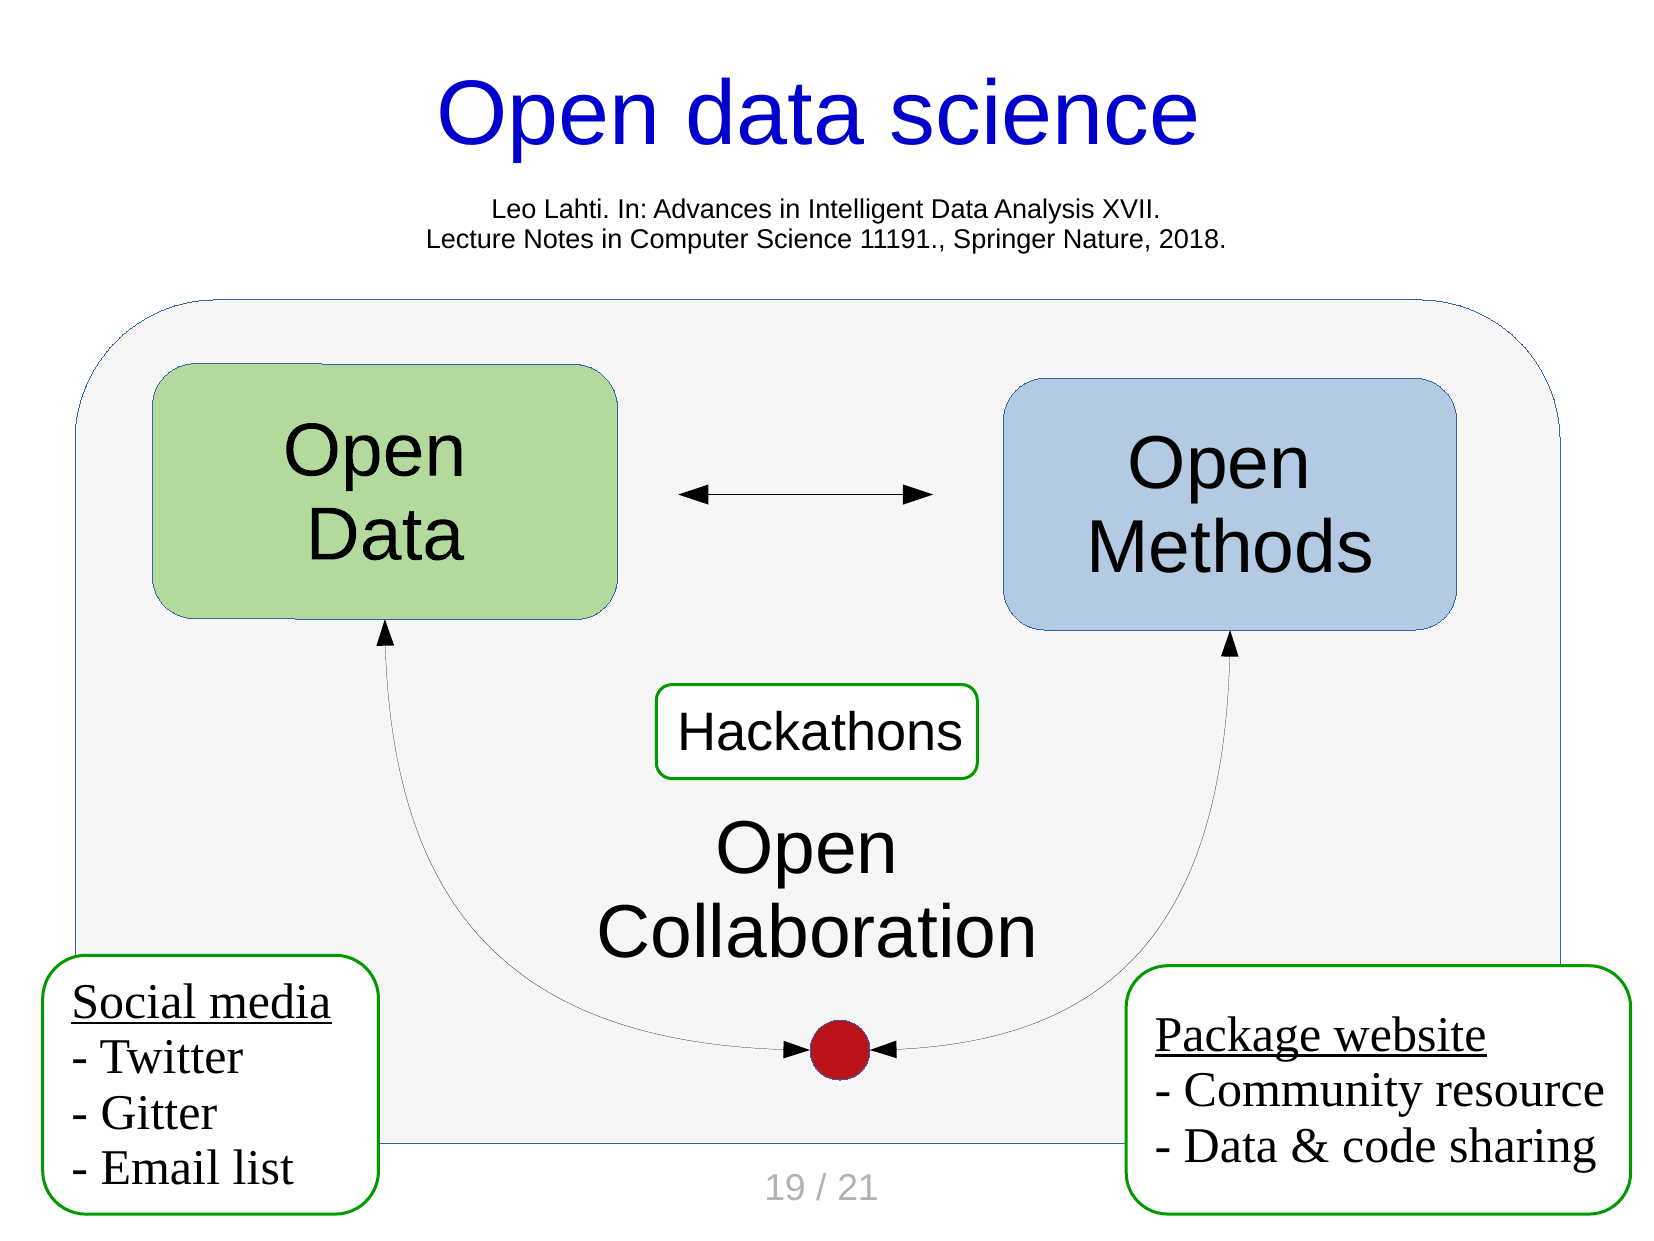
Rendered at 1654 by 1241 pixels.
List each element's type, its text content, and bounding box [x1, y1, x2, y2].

text_box Open Data [152, 363, 618, 620]
text_box Leo Lahti. In: Advances in Intelligent Data Analysis XVII. Lecture Notes in Computer Science 11191., Springer Nature, 2018. [204, 186, 1456, 265]
text_box Hackathons [656, 684, 978, 779]
text_box Open Collaboration [75, 299, 1561, 1144]
text_box <number> / 21 [749, 1159, 1026, 1220]
text_box [810, 1020, 870, 1081]
text_box Package website - Community resource - Data & code sharing [1126, 965, 1631, 1215]
text_box <number>/21 [1467, 1158, 1654, 1230]
title Open data science [75, 34, 1564, 193]
text_box Open Methods [1003, 378, 1457, 631]
text_box Social media - Twitter - Gitter - Email list [42, 955, 379, 1215]
